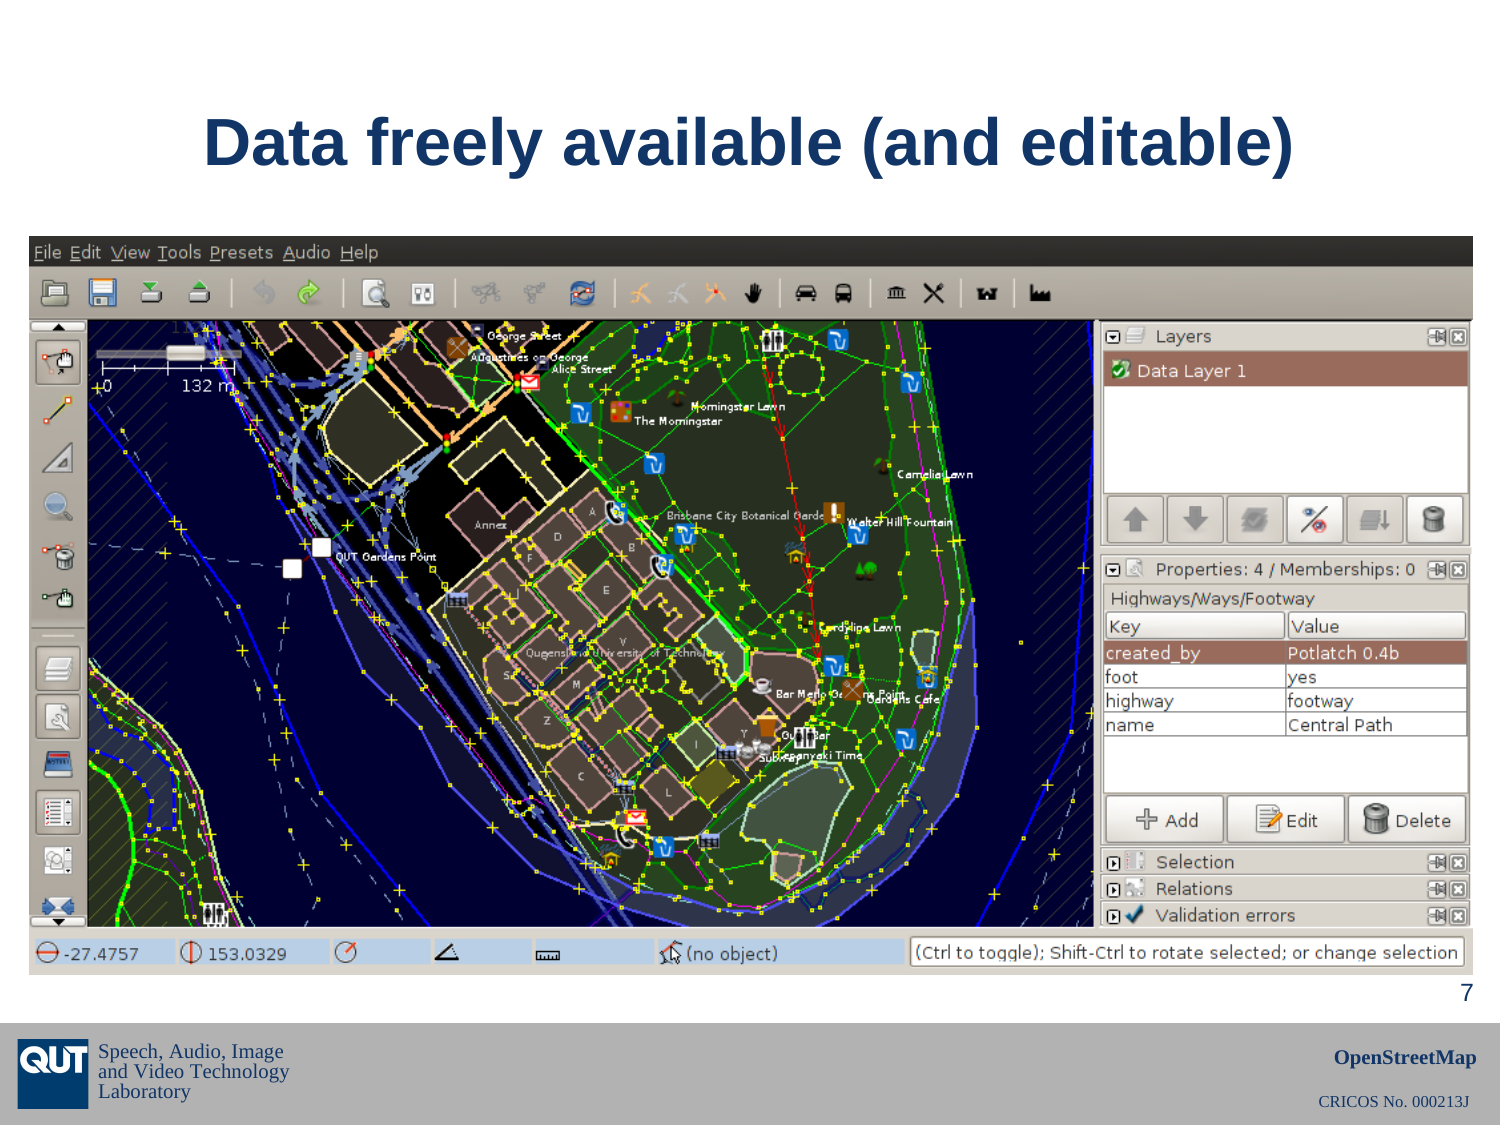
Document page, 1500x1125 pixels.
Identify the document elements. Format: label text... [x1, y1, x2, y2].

picture [17, 1039, 89, 1109]
picture [29, 236, 1473, 975]
title Data freely available (and editable) [74, 37, 1425, 236]
